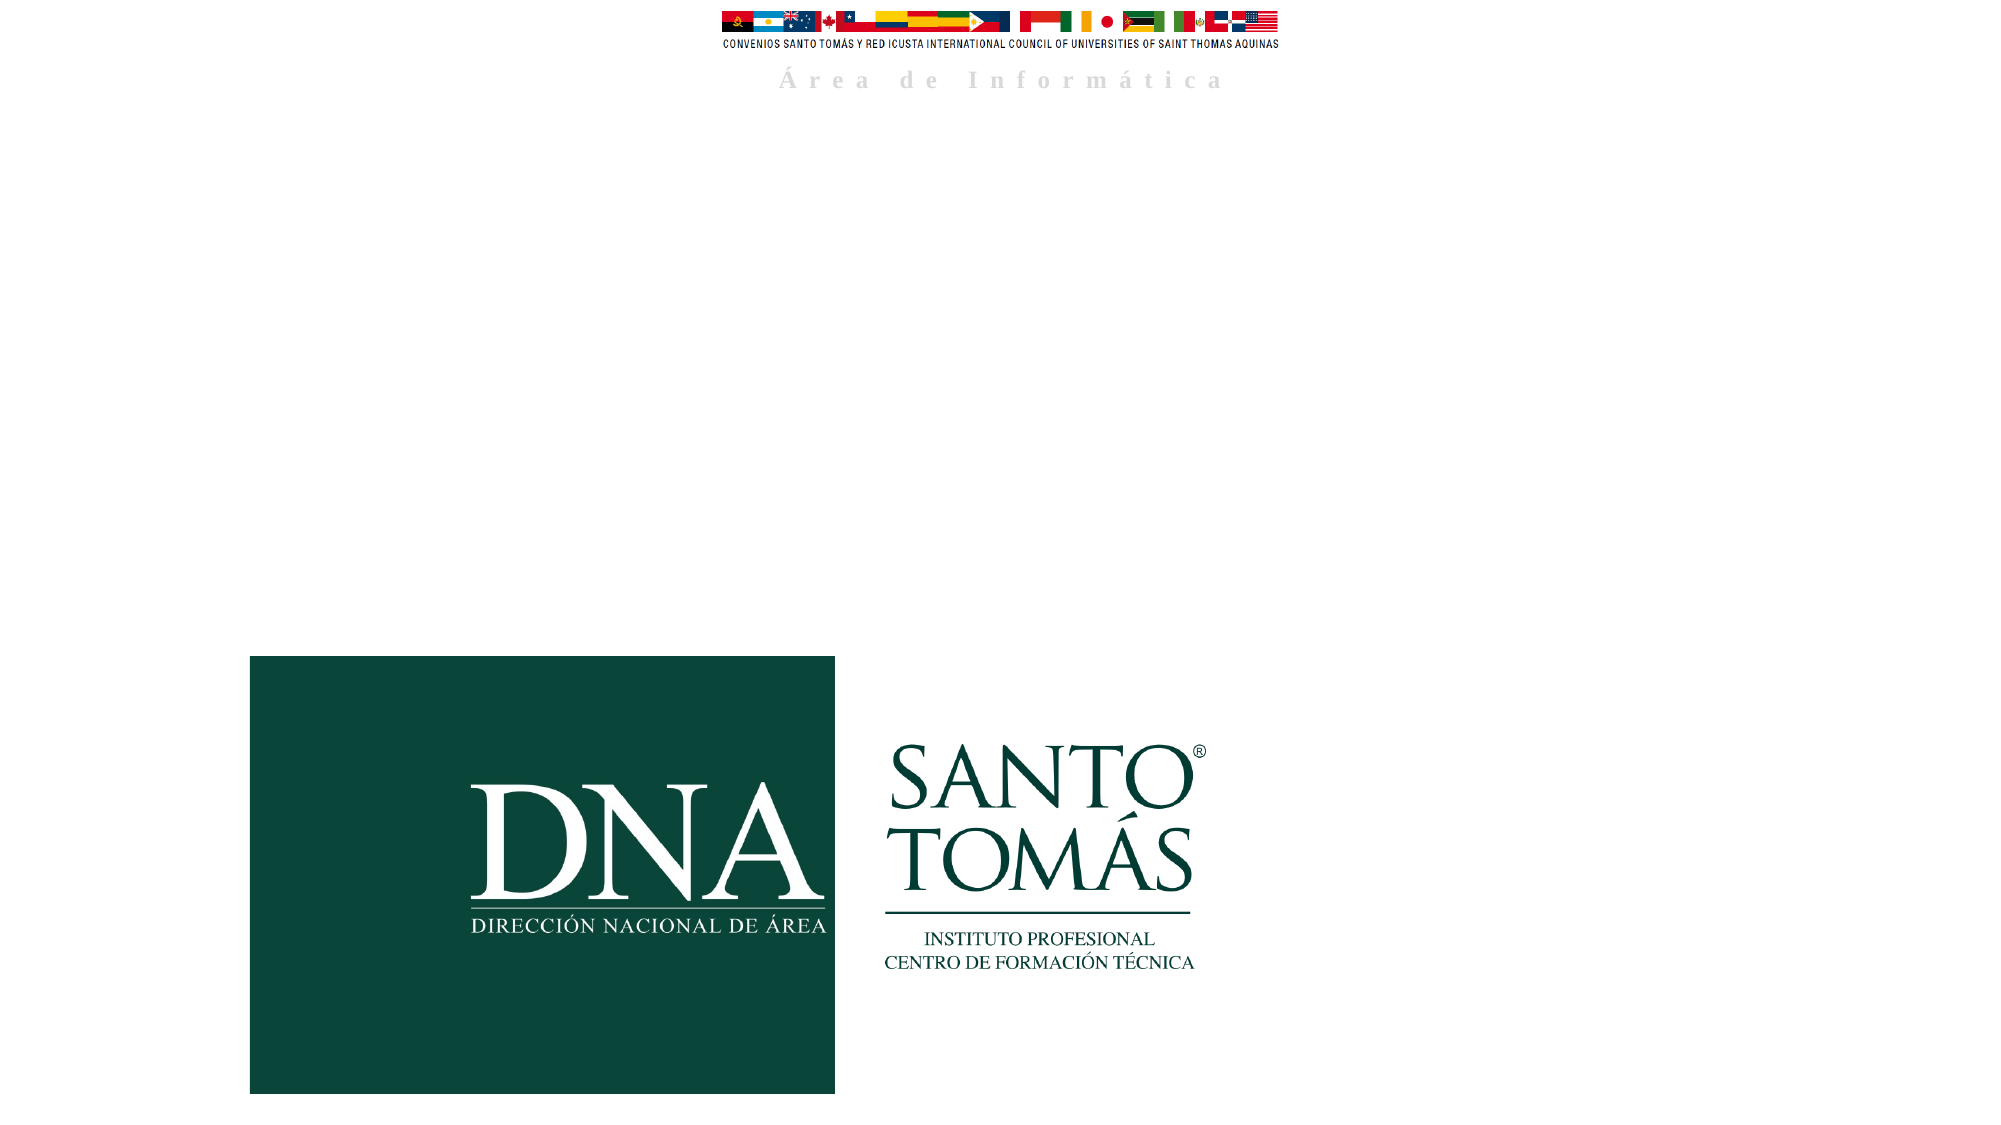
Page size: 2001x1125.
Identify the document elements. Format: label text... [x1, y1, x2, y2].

picture [719, 7, 1281, 55]
picture [885, 744, 1206, 969]
picture [249, 656, 835, 1094]
text_box Área de Informática [645, 30, 1355, 126]
